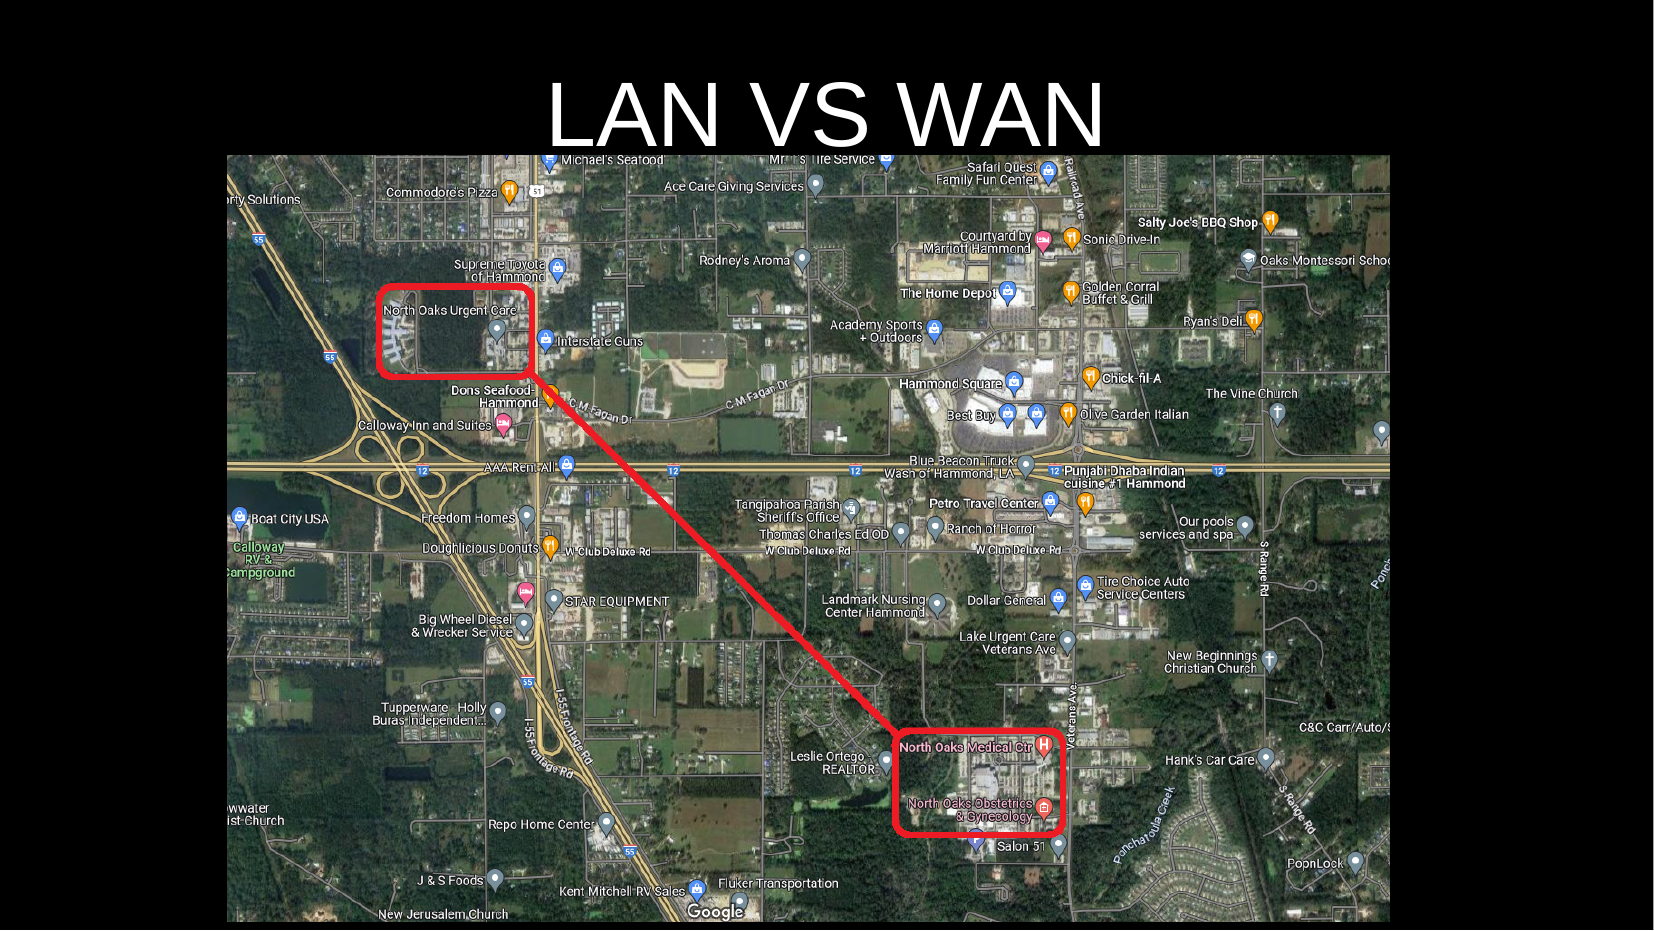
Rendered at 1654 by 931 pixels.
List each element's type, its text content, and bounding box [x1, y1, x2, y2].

picture [227, 155, 1390, 922]
title LAN VS WAN [82, 37, 1571, 193]
